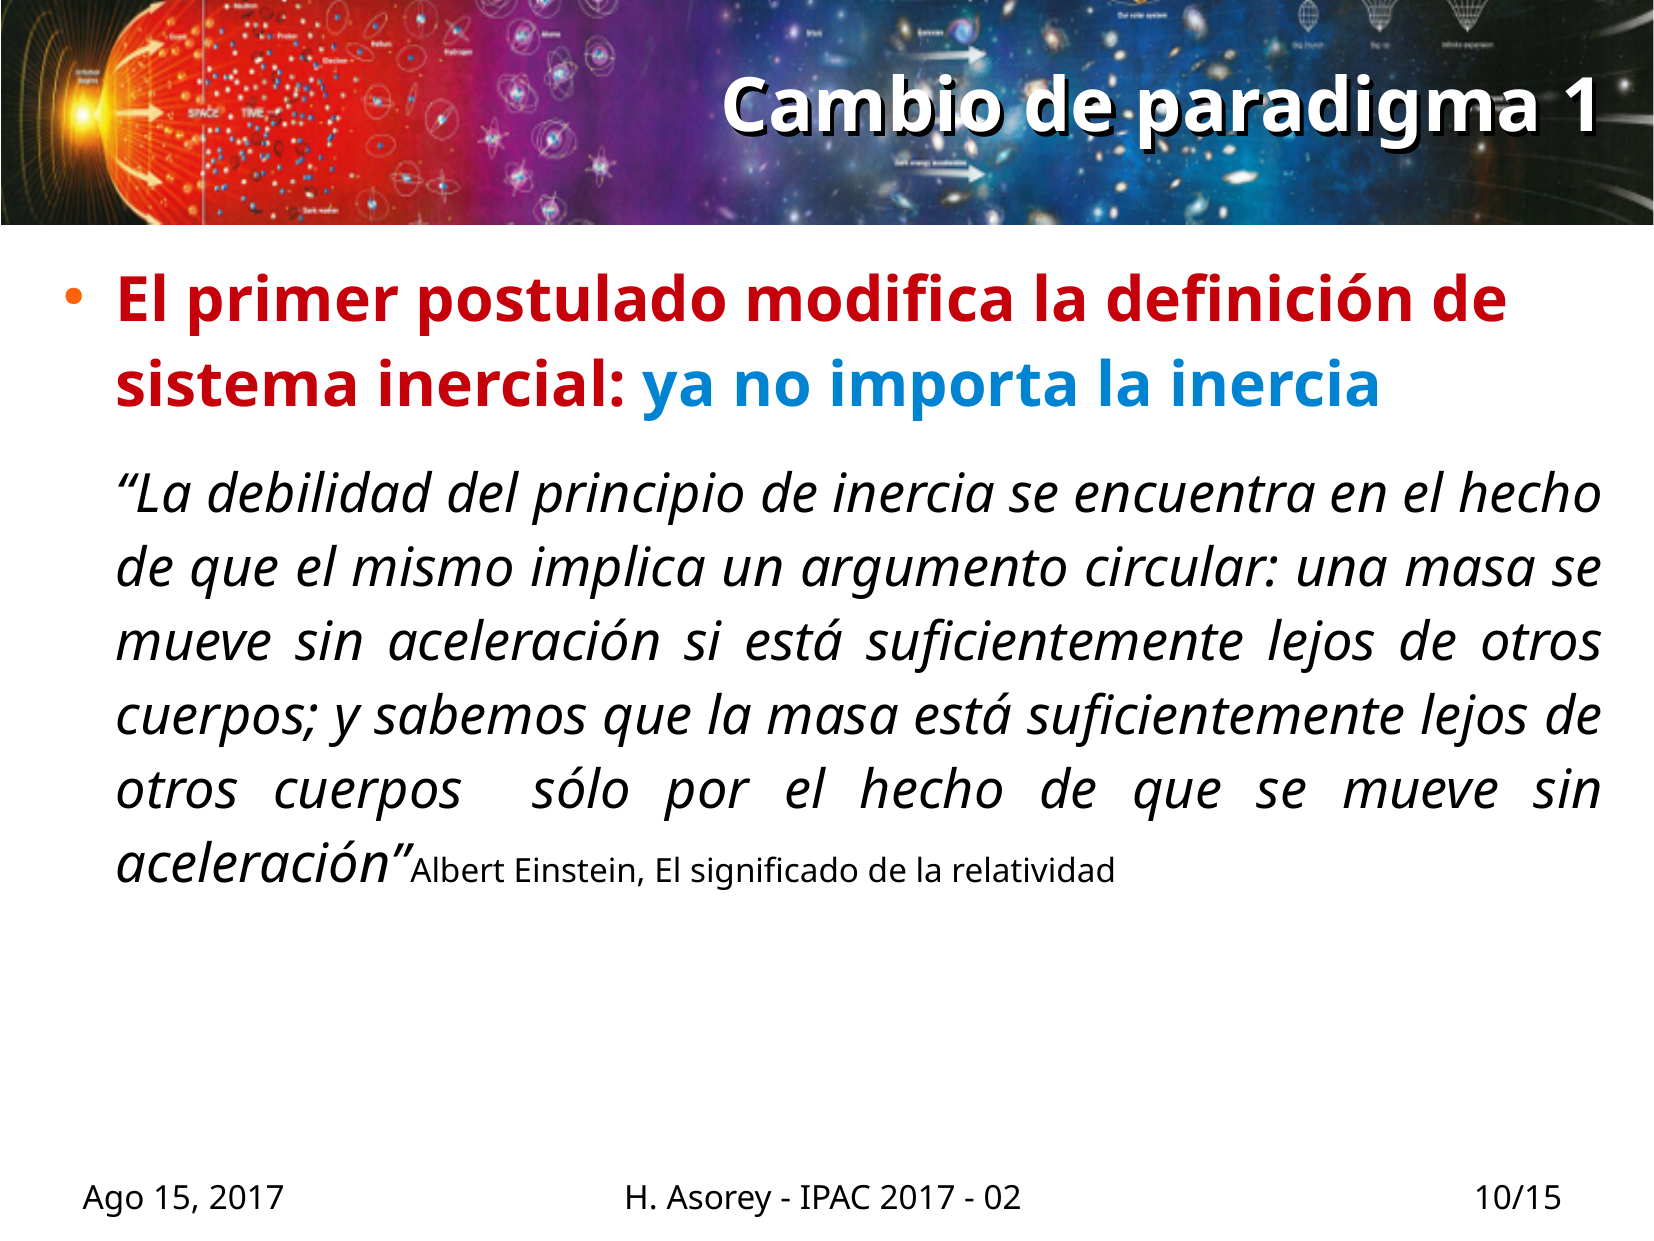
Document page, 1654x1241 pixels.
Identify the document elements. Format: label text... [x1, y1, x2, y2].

picture [1, 0, 1654, 225]
title Cambio de paradigma 1 [45, 15, 1606, 191]
list El primer postulado modifica la definición de sistema inercial: ya no importa la inercia “La debilidad del principio de inercia se encuentra en el hecho de que el mismo implica un argumento circular: una masa se mueve sin aceleración si está suficientemente lejos de otros cuerpos; y sabemos que la masa está suficientemente lejos de otros cuerpos sólo por el hecho de que se mueve sin aceleración”Albert Einstein, El significado de la relatividad [45, 255, 1606, 1156]
